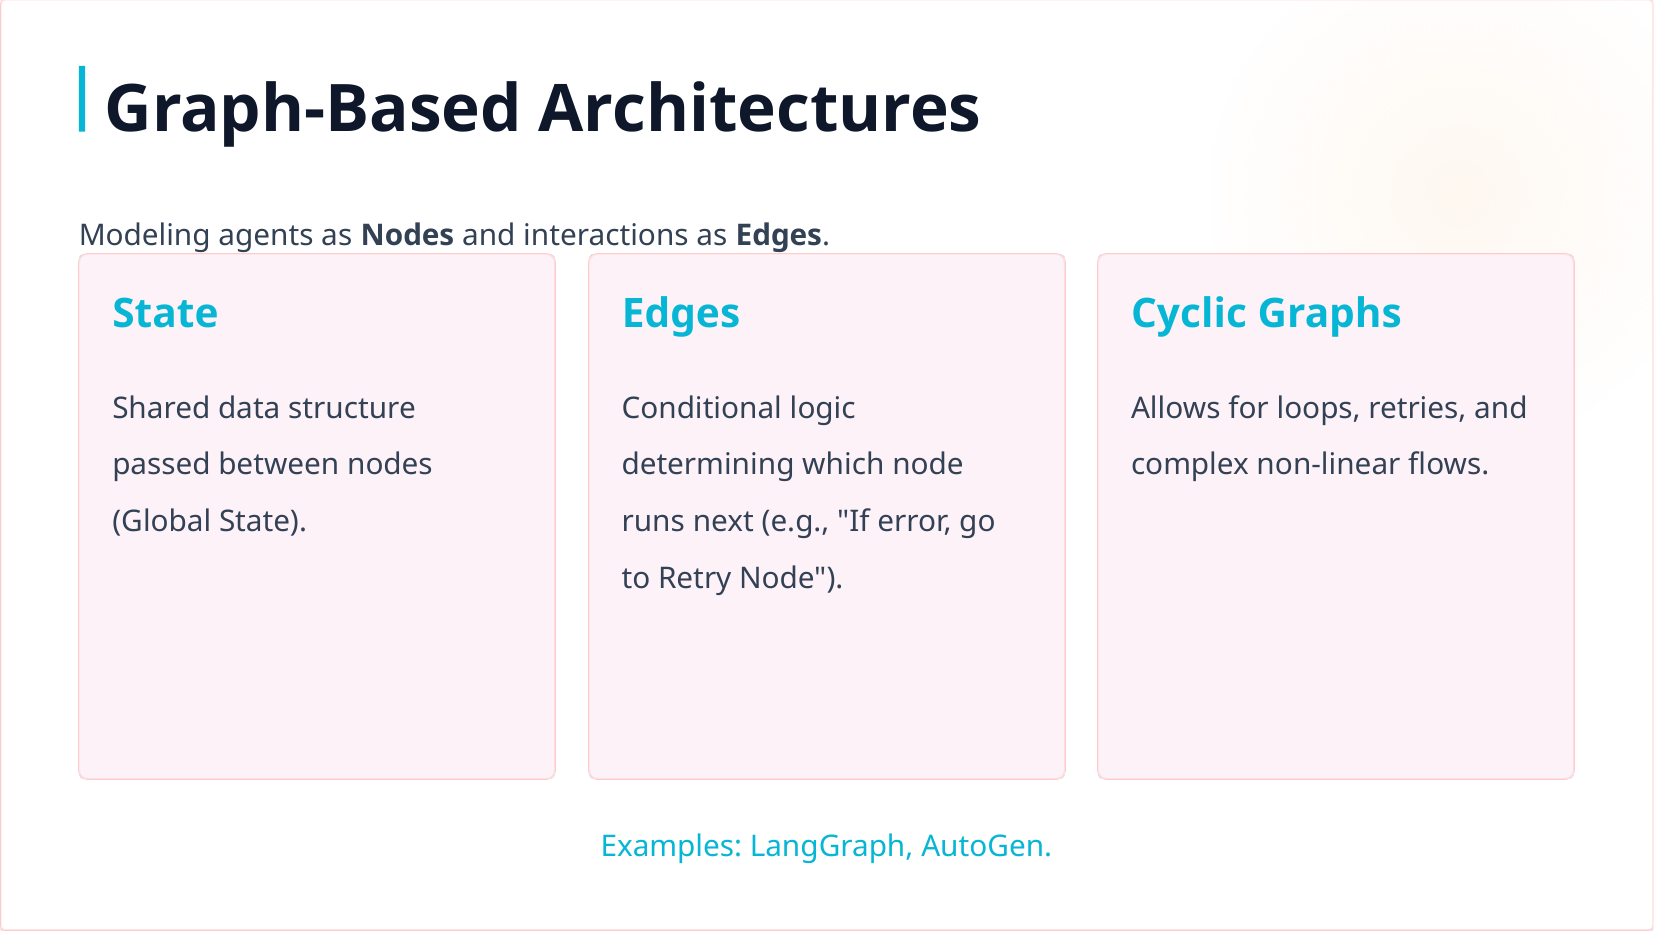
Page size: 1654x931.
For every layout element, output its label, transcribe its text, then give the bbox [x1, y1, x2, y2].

text_box State [112, 287, 543, 337]
text_box Edges [678, 309, 687, 323]
text_box [78, 65, 86, 132]
text_box Allows for loops, retries, and complex non-linear flows. [1131, 367, 1541, 481]
text_box Edges [621, 287, 1053, 337]
text_box Conditional logic determining which node runs next (e.g., "If error, go to Retry Node"). [621, 367, 1032, 595]
text_box Cyclic Graphs [1131, 287, 1562, 337]
text_box Examples: LangGraph, AutoGen. [78, 805, 1575, 863]
text_box Modeling agents as Nodes and interactions as Edges. [78, 195, 1575, 252]
picture [0, 0, 1654, 931]
text_box Graph-Based Architectures [104, 65, 1649, 145]
text_box Shared data structure passed between nodes (Global State). [112, 367, 523, 538]
